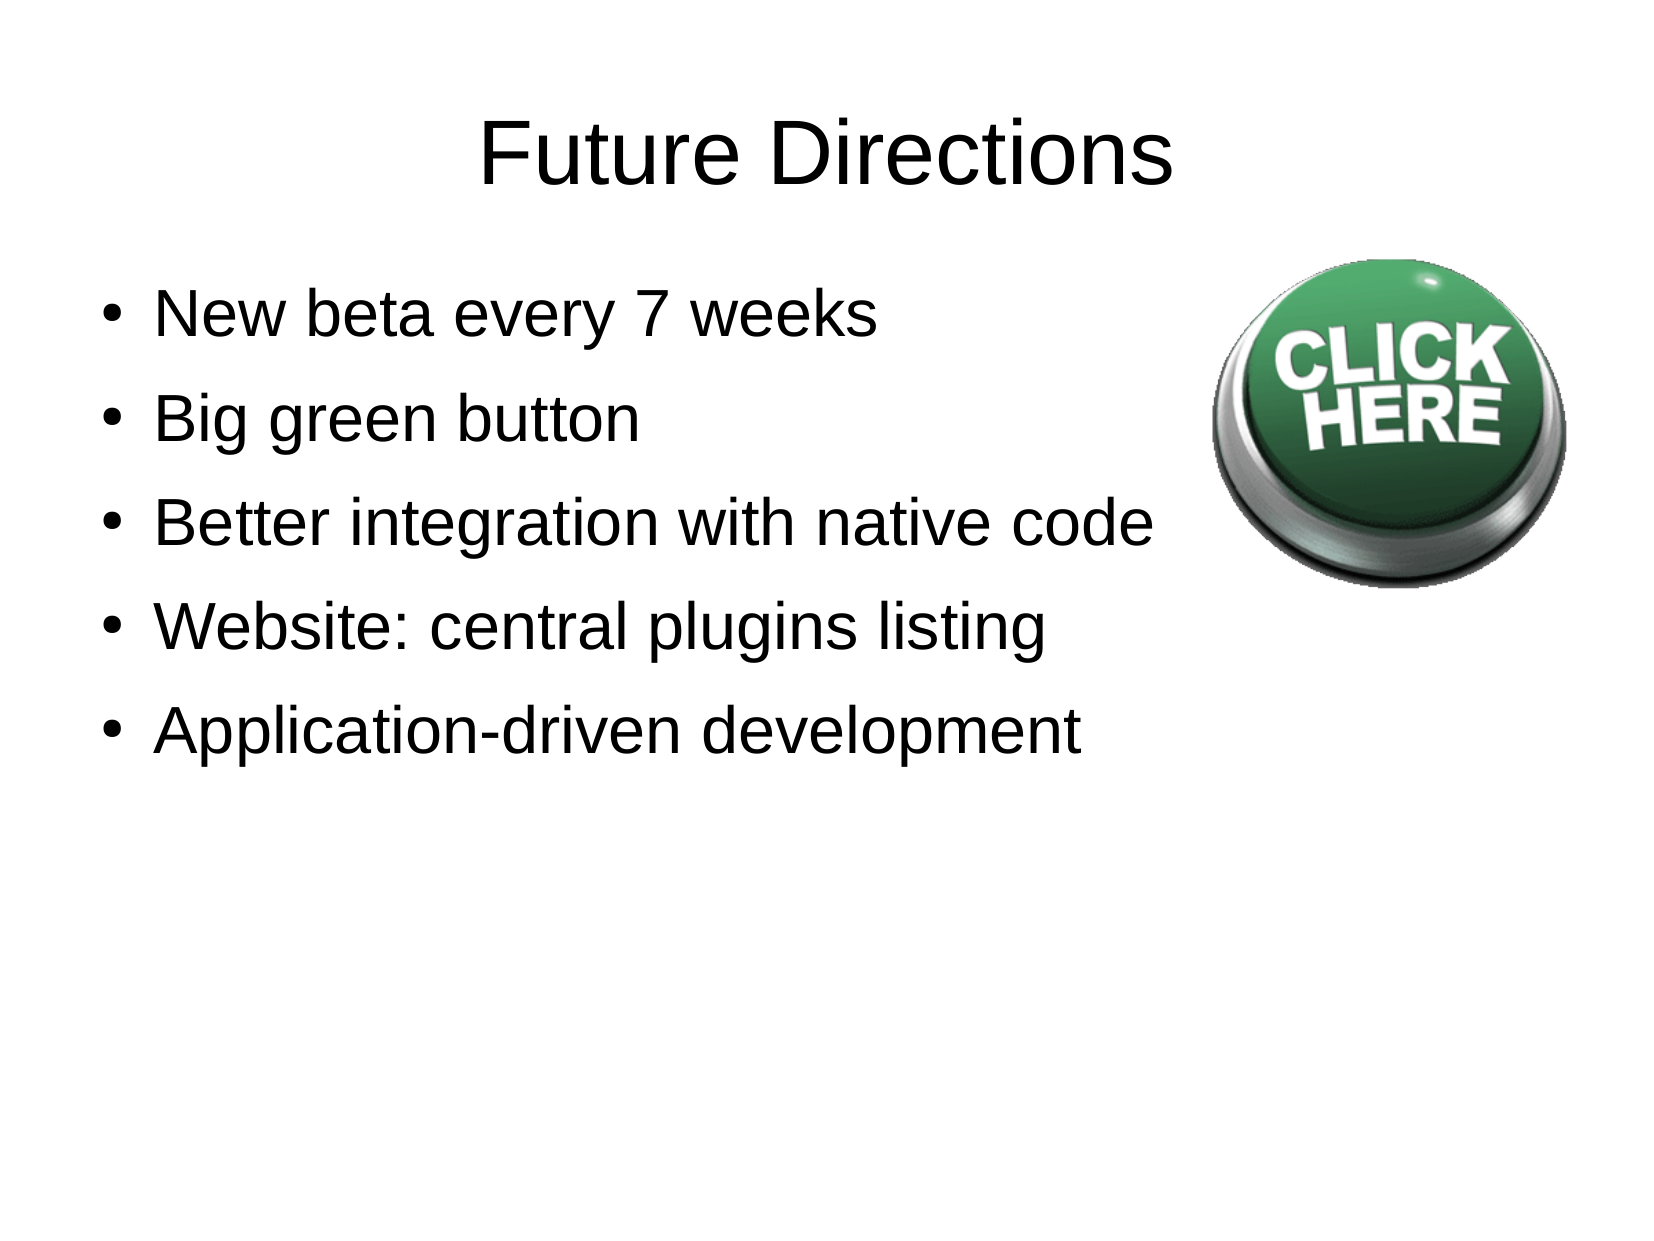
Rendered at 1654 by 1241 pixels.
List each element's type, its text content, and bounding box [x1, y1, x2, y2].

picture [1200, 240, 1582, 597]
title Future Directions [82, 49, 1571, 257]
list New beta every 7 weeks Big green button Better integration with native code Website: central plugins listing Application-driven development [82, 276, 1571, 1096]
